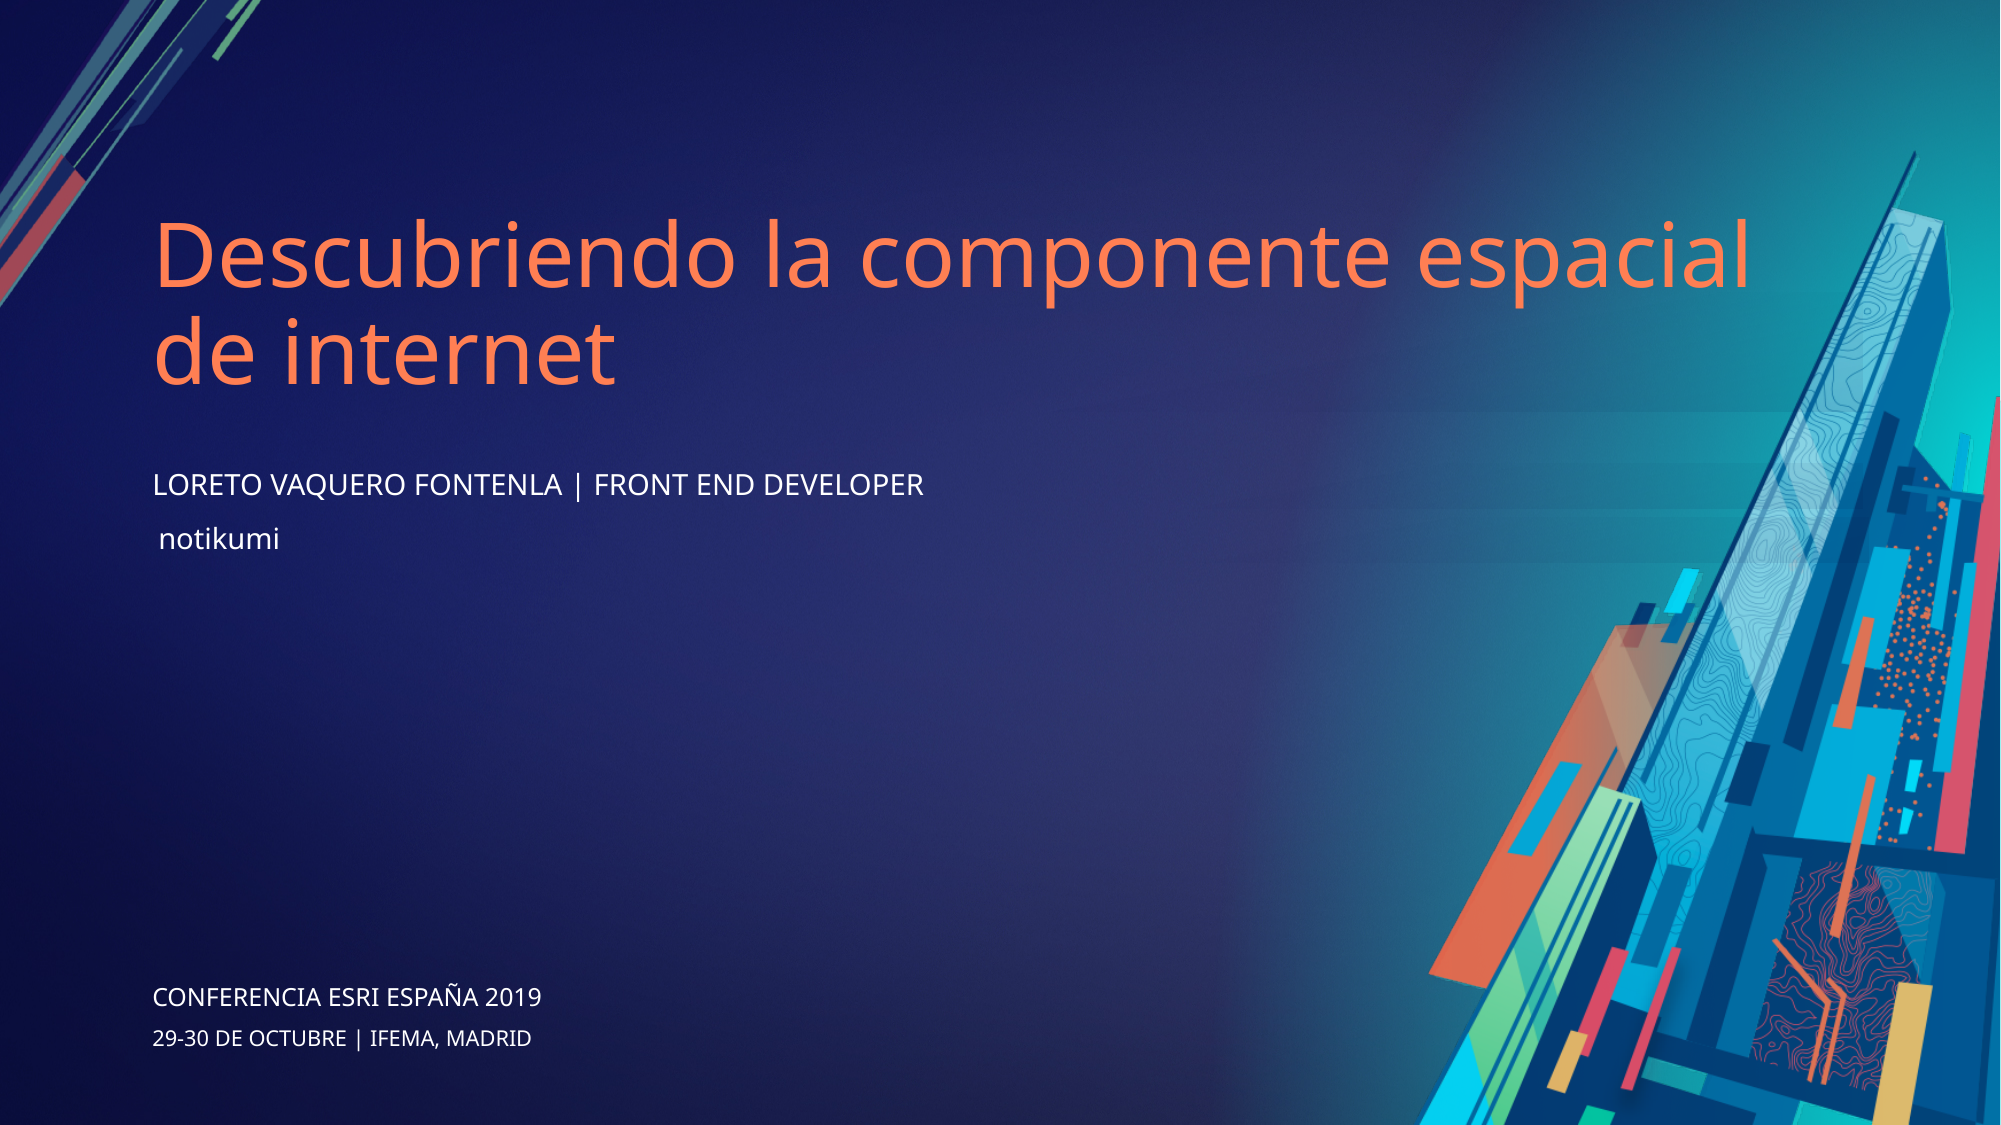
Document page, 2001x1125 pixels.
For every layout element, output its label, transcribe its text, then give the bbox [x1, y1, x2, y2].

title Descubriendo la componente espacial de internet [137, 292, 1863, 412]
list notikumi [143, 517, 1869, 563]
list LORETO VAQUERO FONTENLA | FRONT END DEVELOPER [137, 463, 1863, 509]
picture [0, 0, 2000, 1125]
